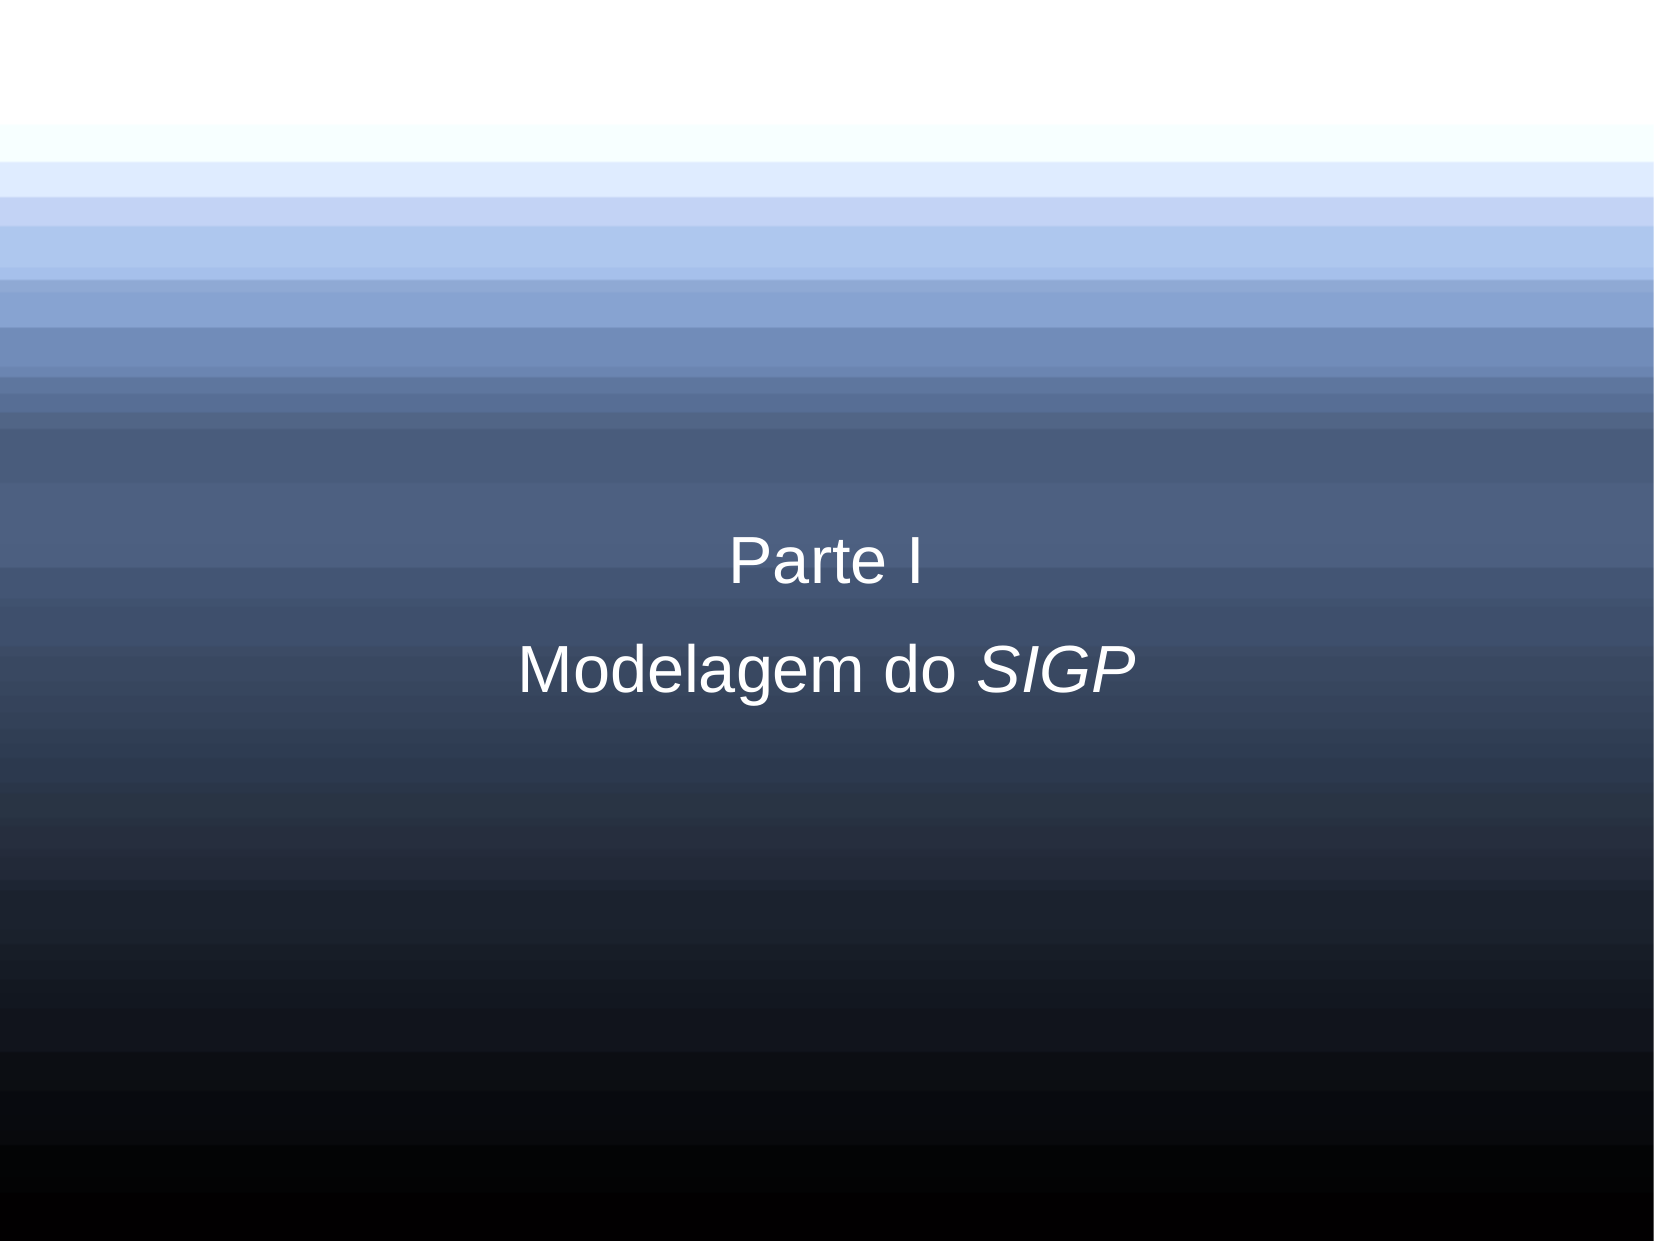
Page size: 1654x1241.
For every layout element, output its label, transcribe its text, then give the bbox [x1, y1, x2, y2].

subtitle Parte I Modelagem do SIGP [82, 56, 1571, 1166]
